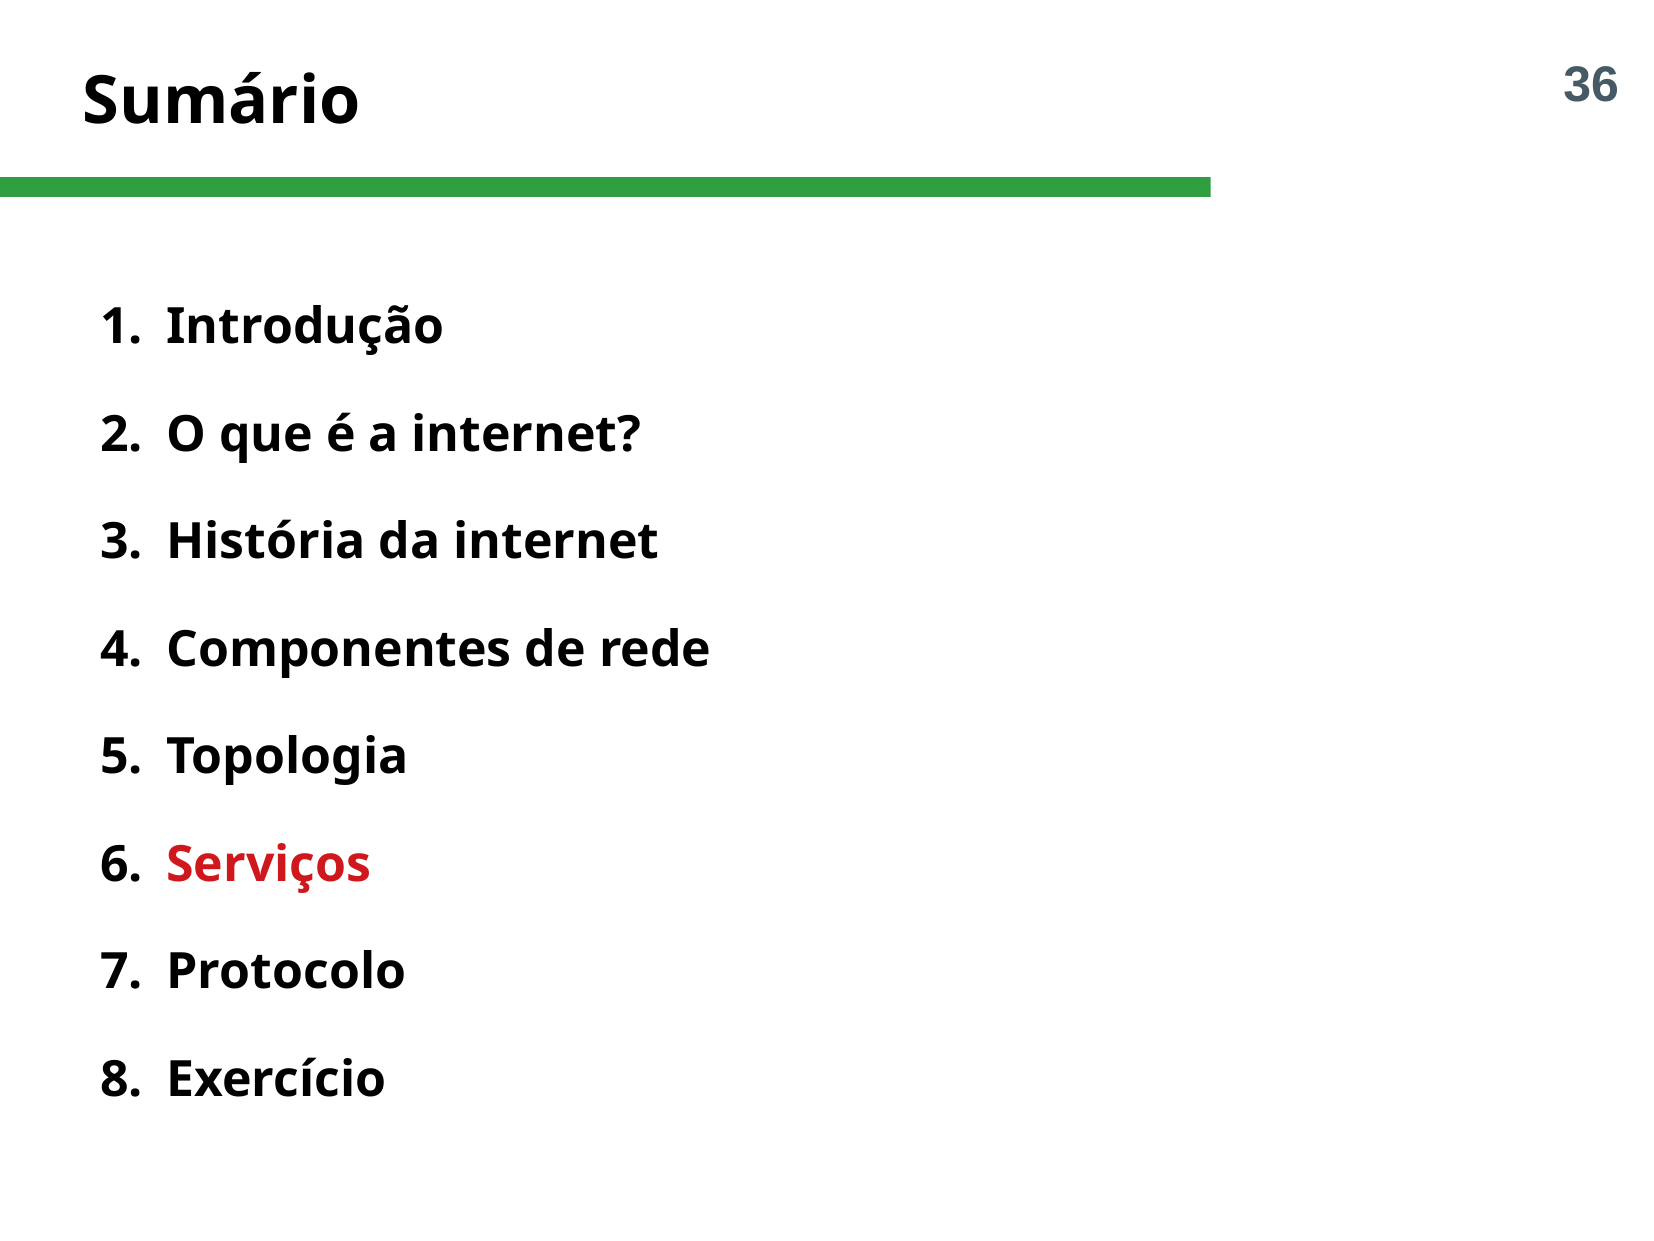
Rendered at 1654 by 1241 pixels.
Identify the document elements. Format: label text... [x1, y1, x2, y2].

title Sumário [82, 0, 1152, 202]
list Introdução O que é a internet? História da internet Componentes de rede Topologia Serviços Protocolo Exercício [82, 290, 1571, 1032]
